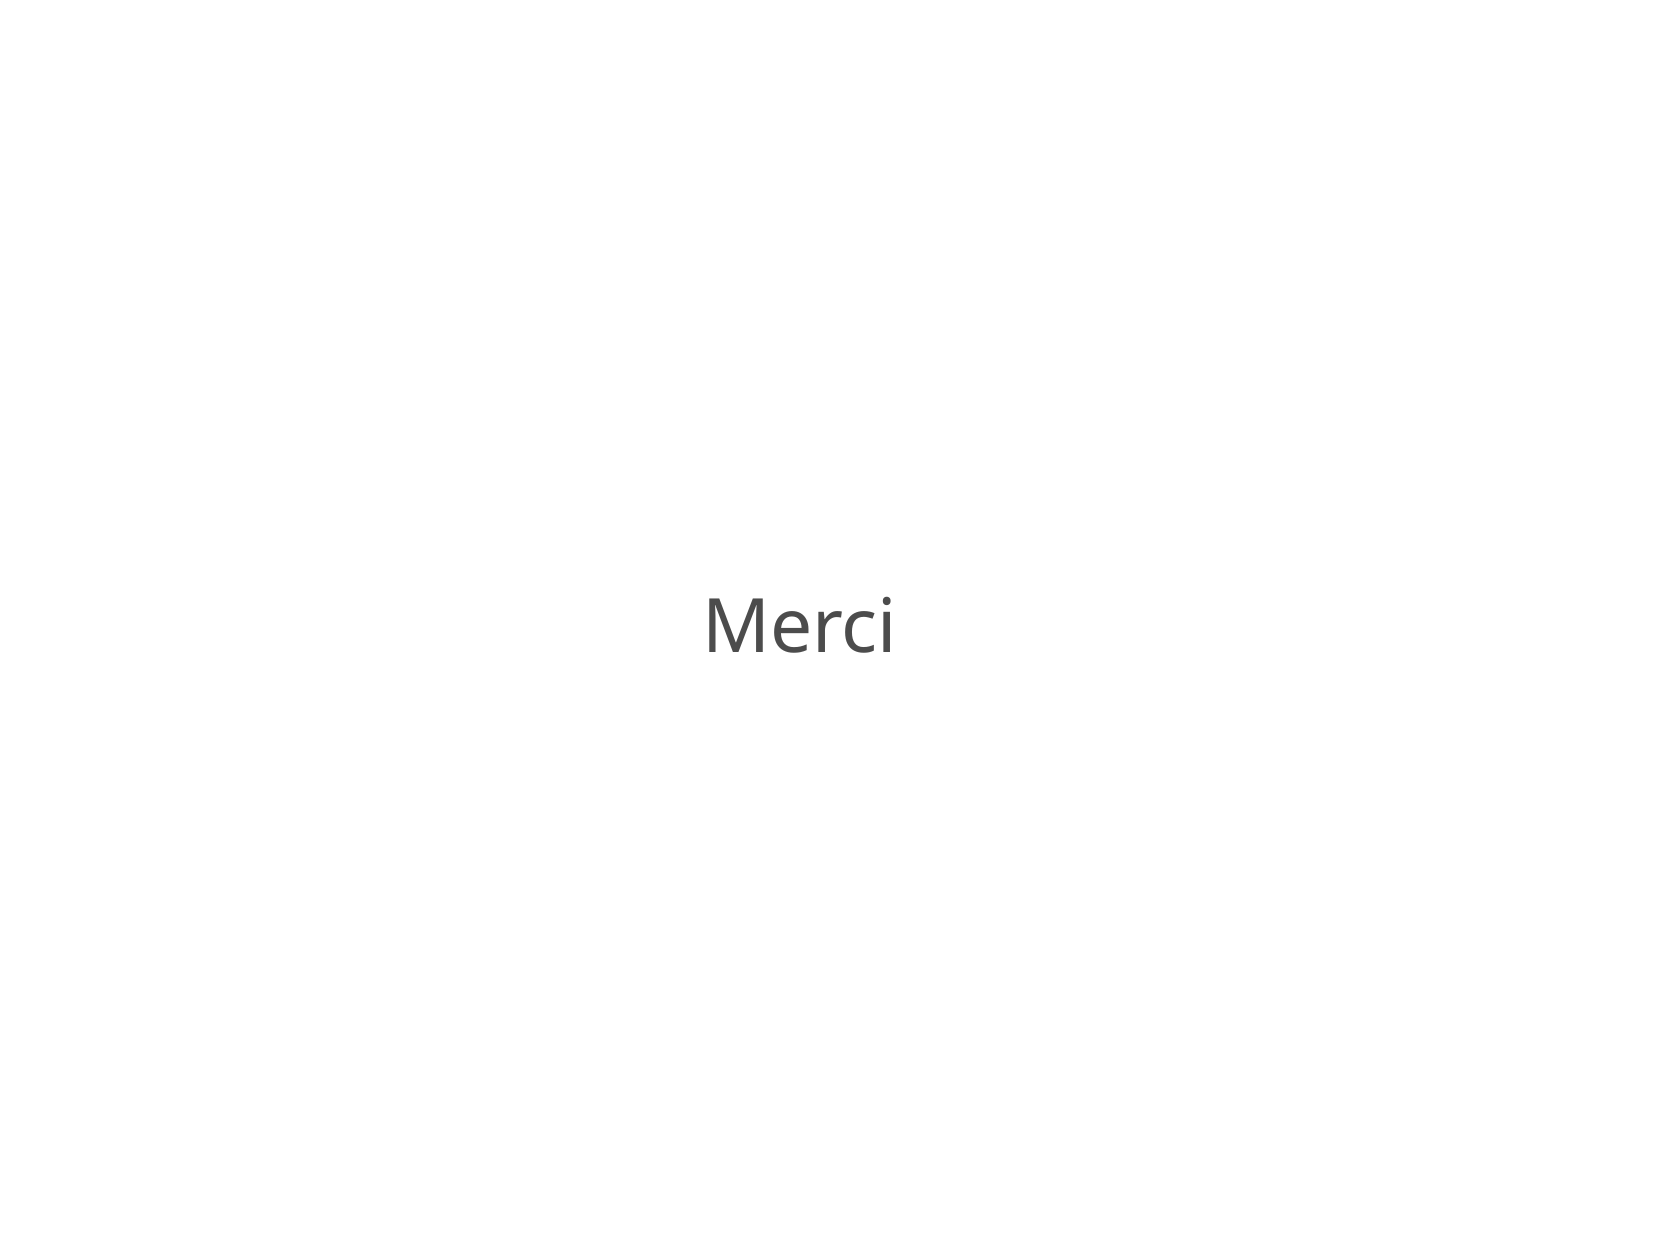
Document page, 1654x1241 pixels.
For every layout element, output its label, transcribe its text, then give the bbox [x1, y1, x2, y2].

title Merci [55, 547, 1544, 700]
